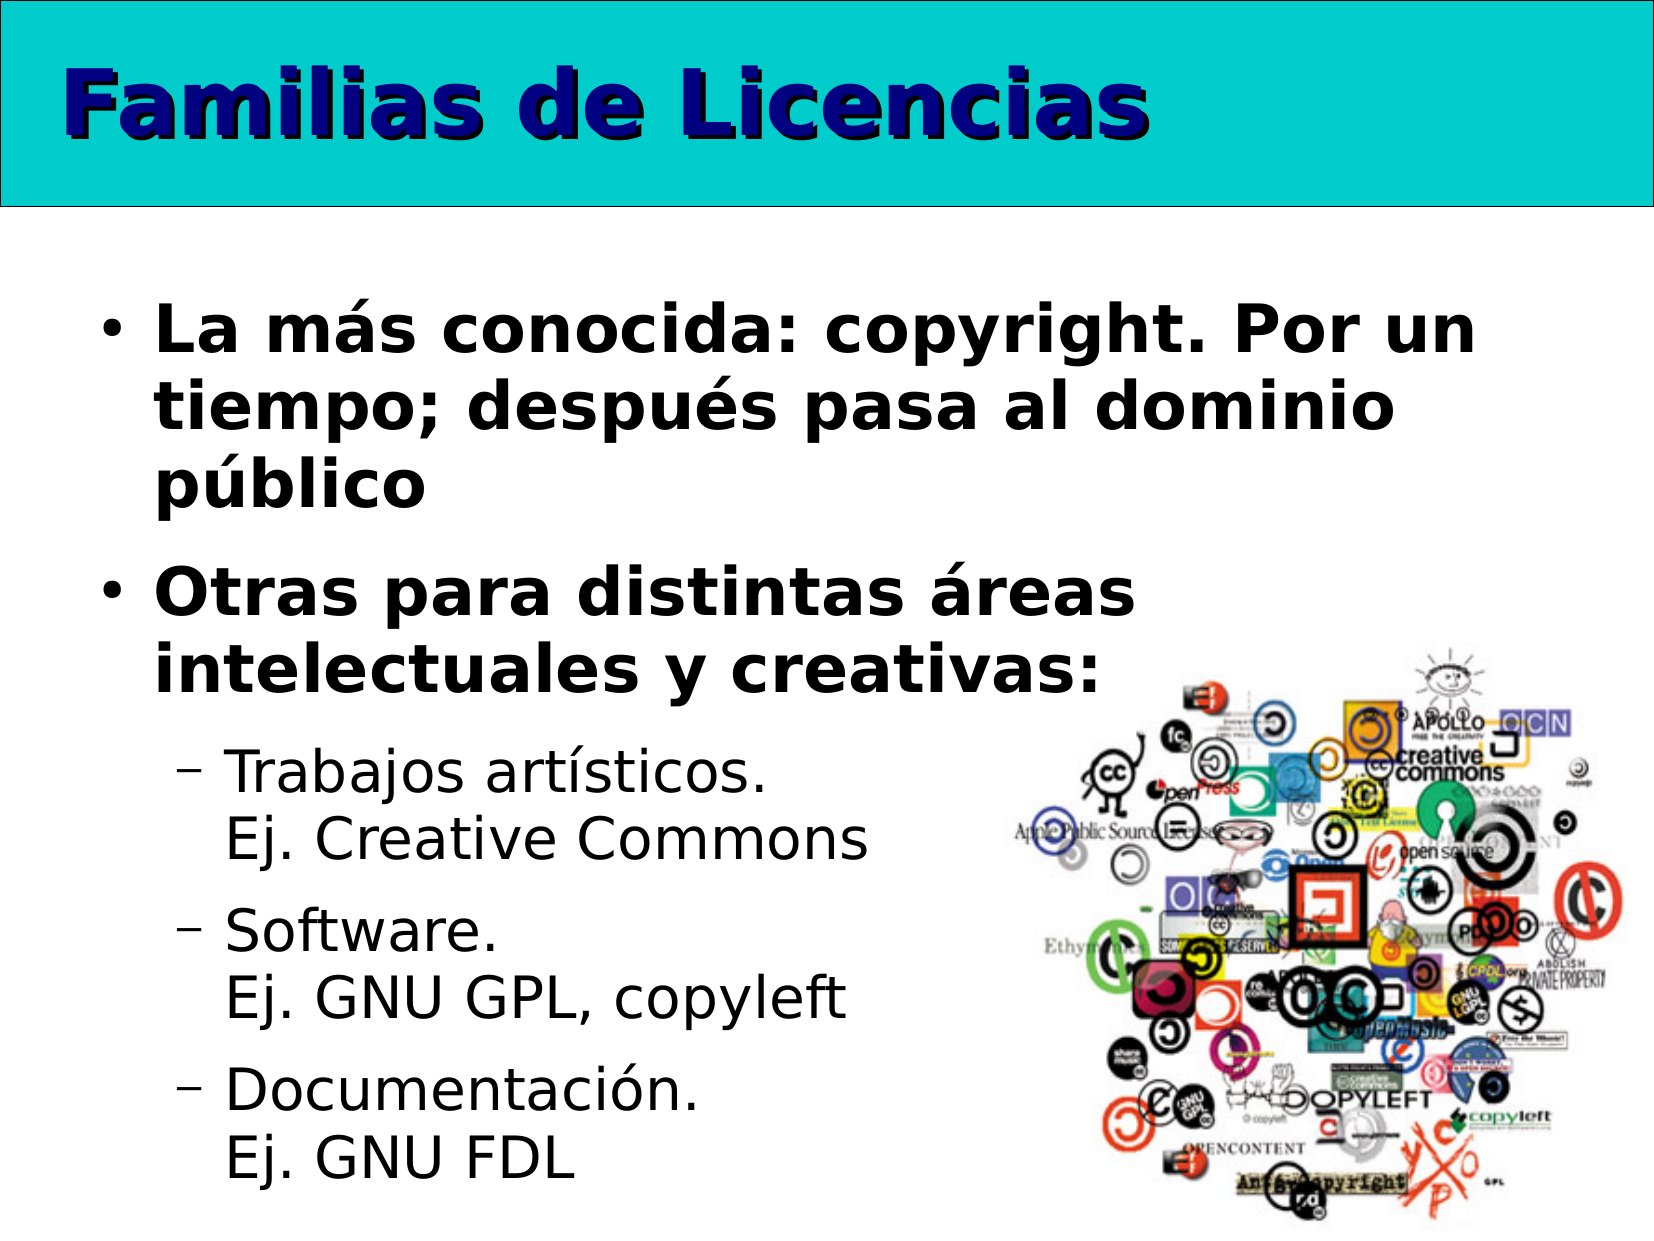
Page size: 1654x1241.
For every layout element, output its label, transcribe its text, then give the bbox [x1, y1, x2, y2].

list La más conocida: copyright. Por un tiempo; después pasa al dominio público Otras para distintas áreas intelectuales y creativas: Trabajos artísticos. Ej. Creative Commons Software. Ej. GNU GPL, copyleft Documentación. Ej. GNU FDL [82, 290, 1571, 1192]
picture [1003, 642, 1654, 1241]
title Familias de Licencias [59, 14, 1654, 192]
